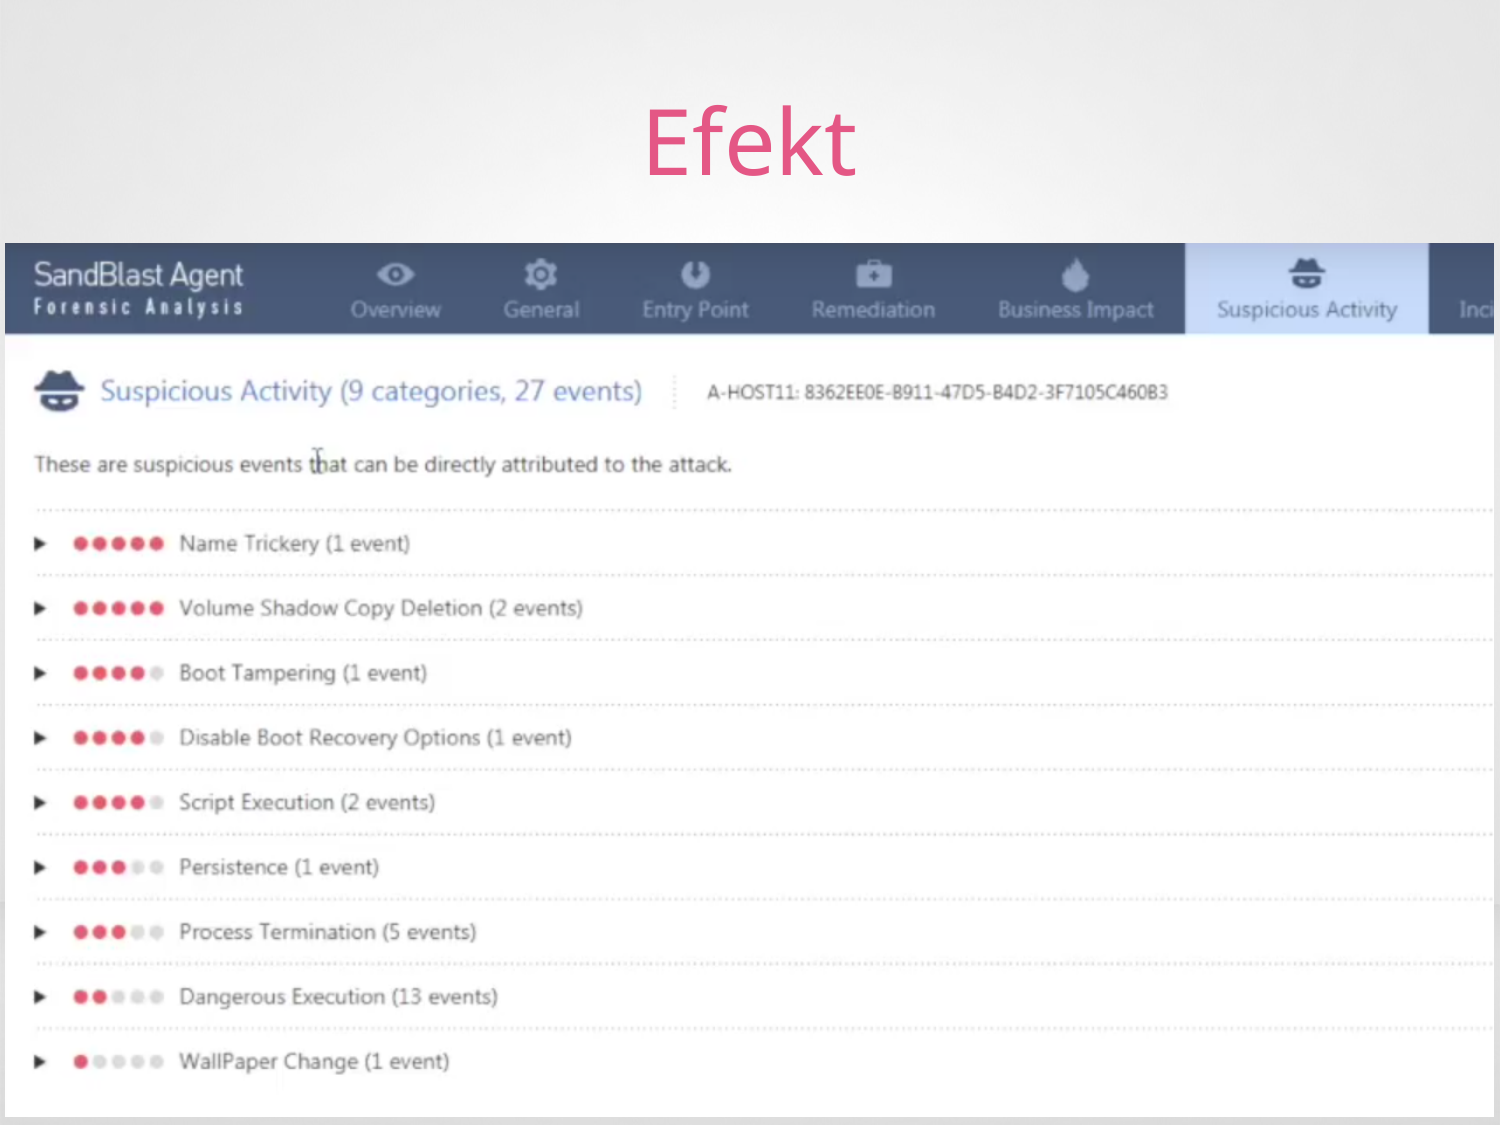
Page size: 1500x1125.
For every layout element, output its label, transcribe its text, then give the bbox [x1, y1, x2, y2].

picture [0, 0, 1500, 1125]
title Efekt [75, 45, 1425, 233]
